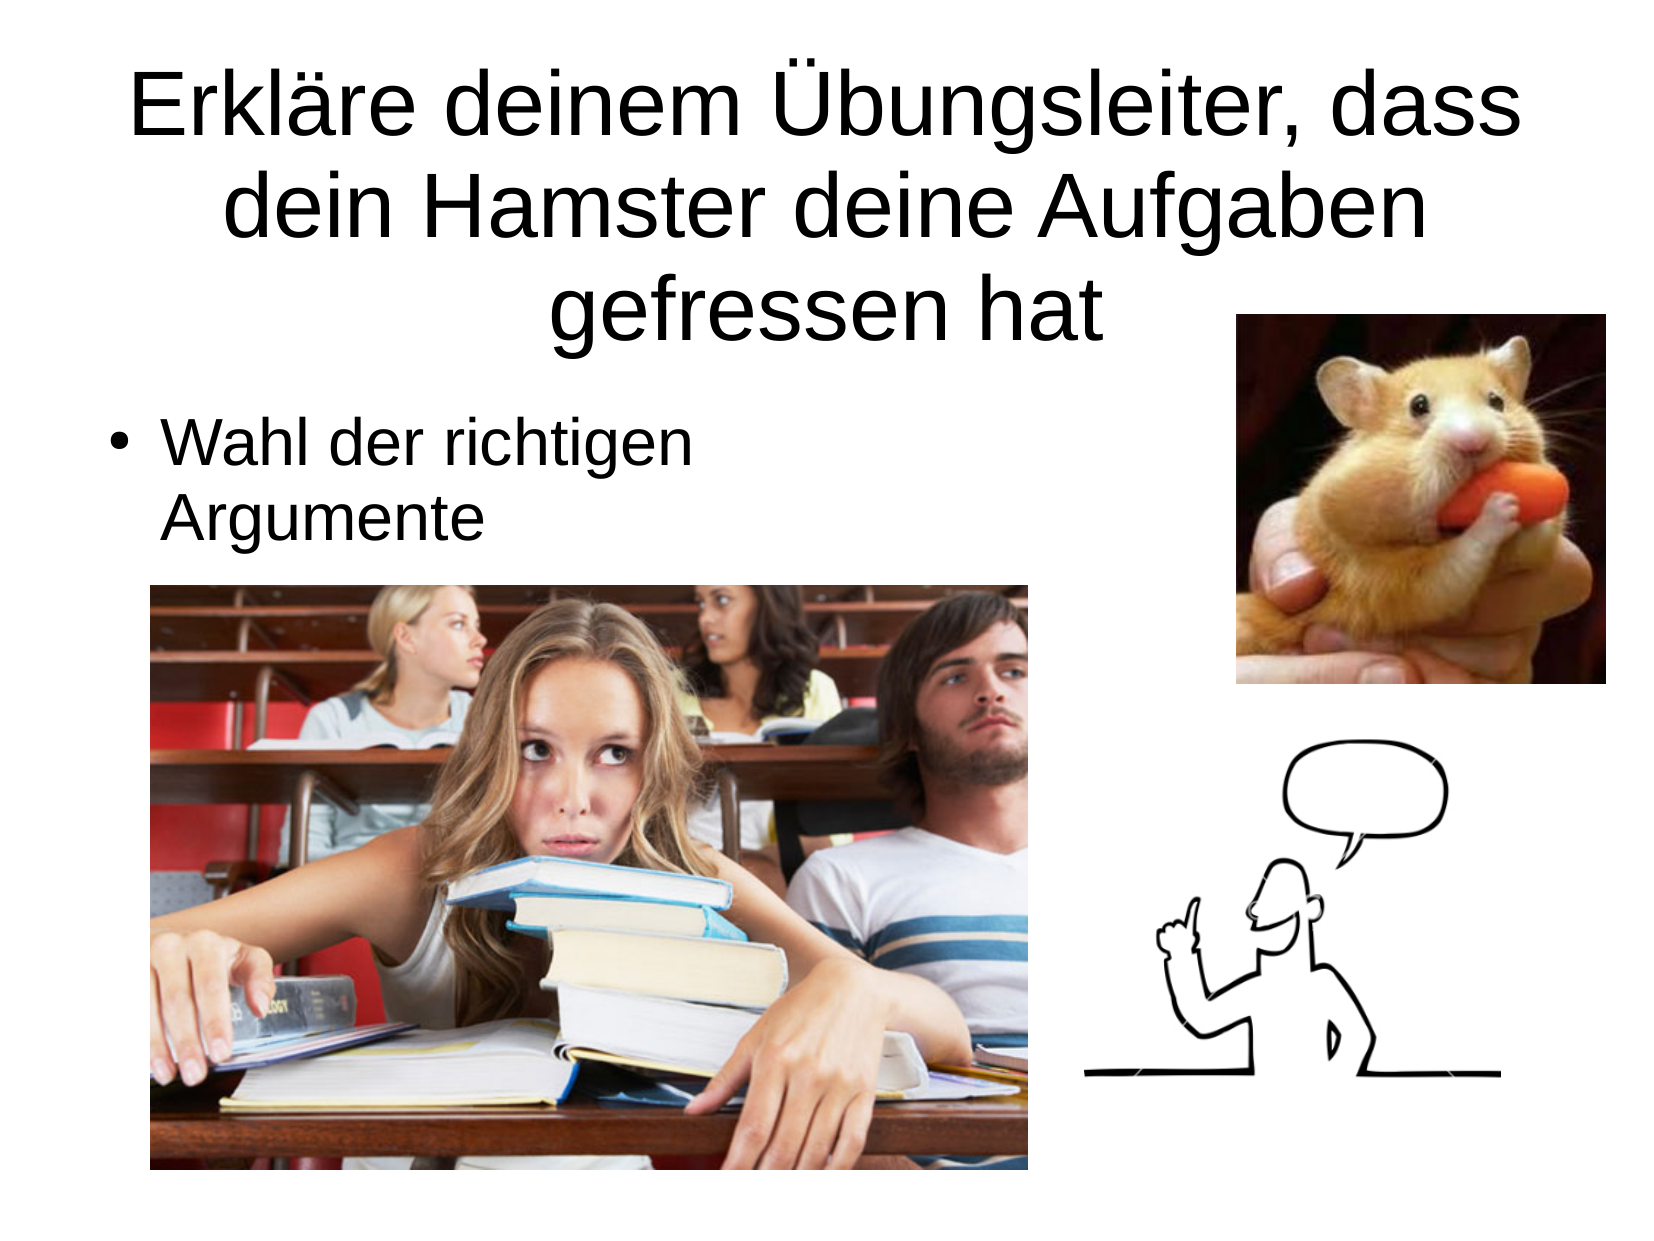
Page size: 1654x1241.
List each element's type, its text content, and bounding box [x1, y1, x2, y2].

picture [150, 585, 1028, 1171]
picture [1236, 314, 1606, 684]
title Erkläre deinem Übungsleiter, dass dein Hamster deine Aufgaben gefressen hat [82, 52, 1571, 361]
picture [1084, 689, 1501, 1128]
list Wahl der richtigen Argumente [90, 405, 1579, 1125]
